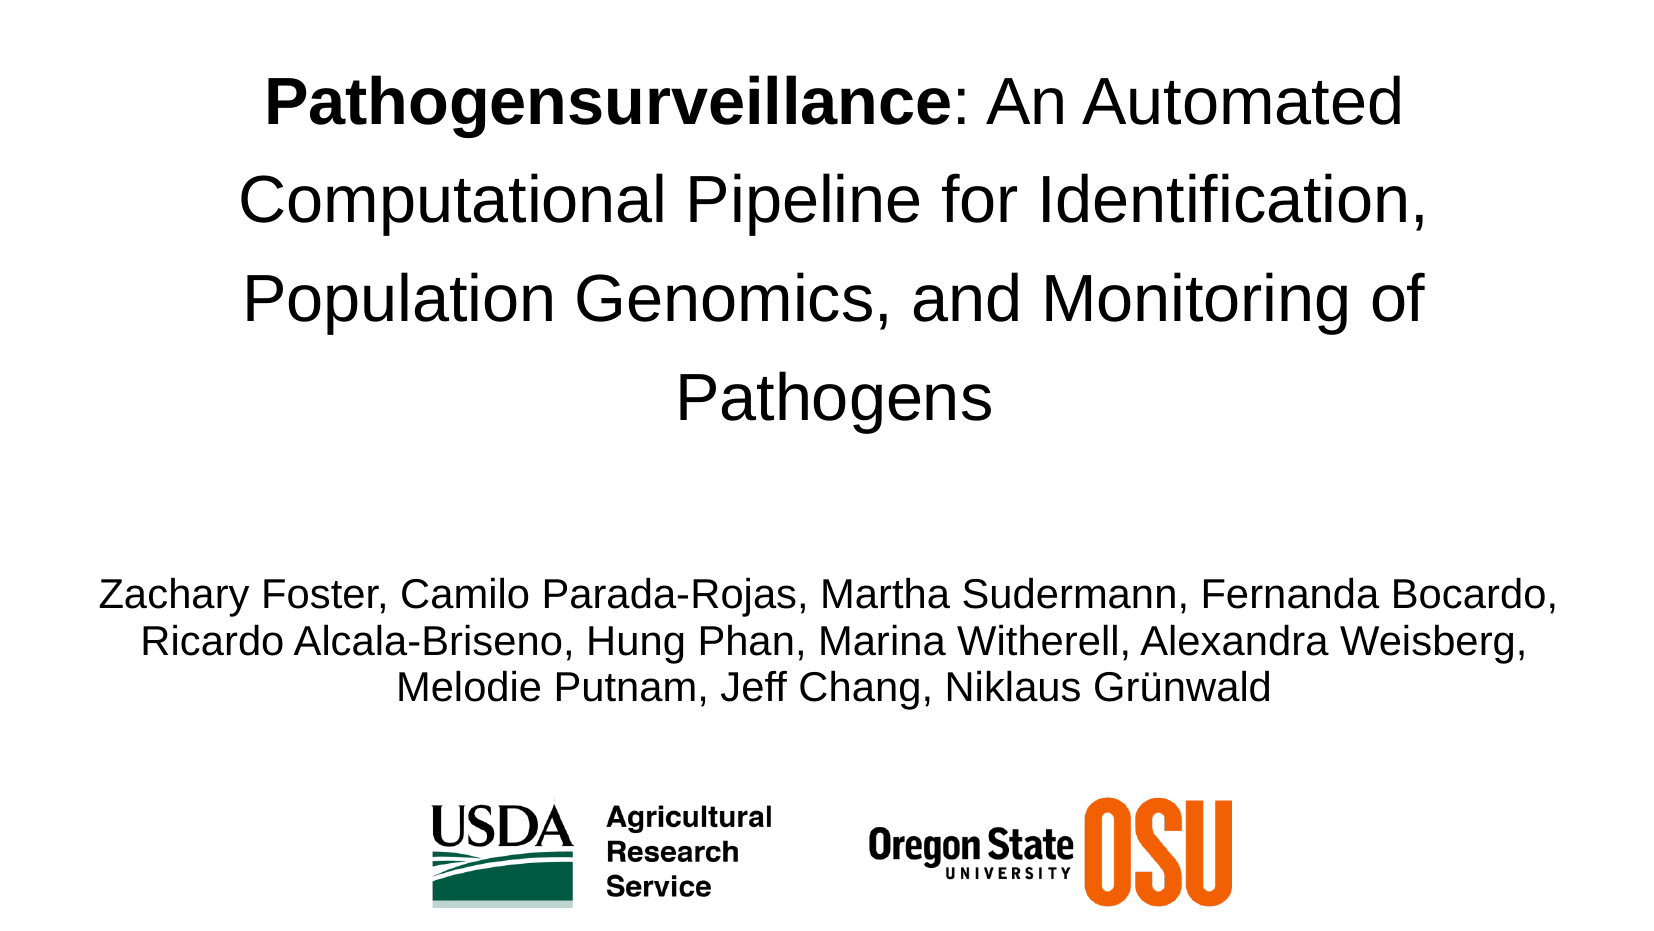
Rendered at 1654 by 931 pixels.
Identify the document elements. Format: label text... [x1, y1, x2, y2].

text_box Pathogensurveillance: An Automated Computational Pipeline for Identification, Population Genomics, and Monitoring of Pathogens Zachary Foster, Camilo Parada-Rojas, Martha Sudermann, Fernanda Bocardo, Ricardo Alcala-Briseno, Hung Phan, Marina Witherell, Alexandra Weisberg, Melodie Putnam, Jeff Chang, Niklaus Grünwald [74, 56, 1594, 807]
picture [431, 787, 1232, 917]
